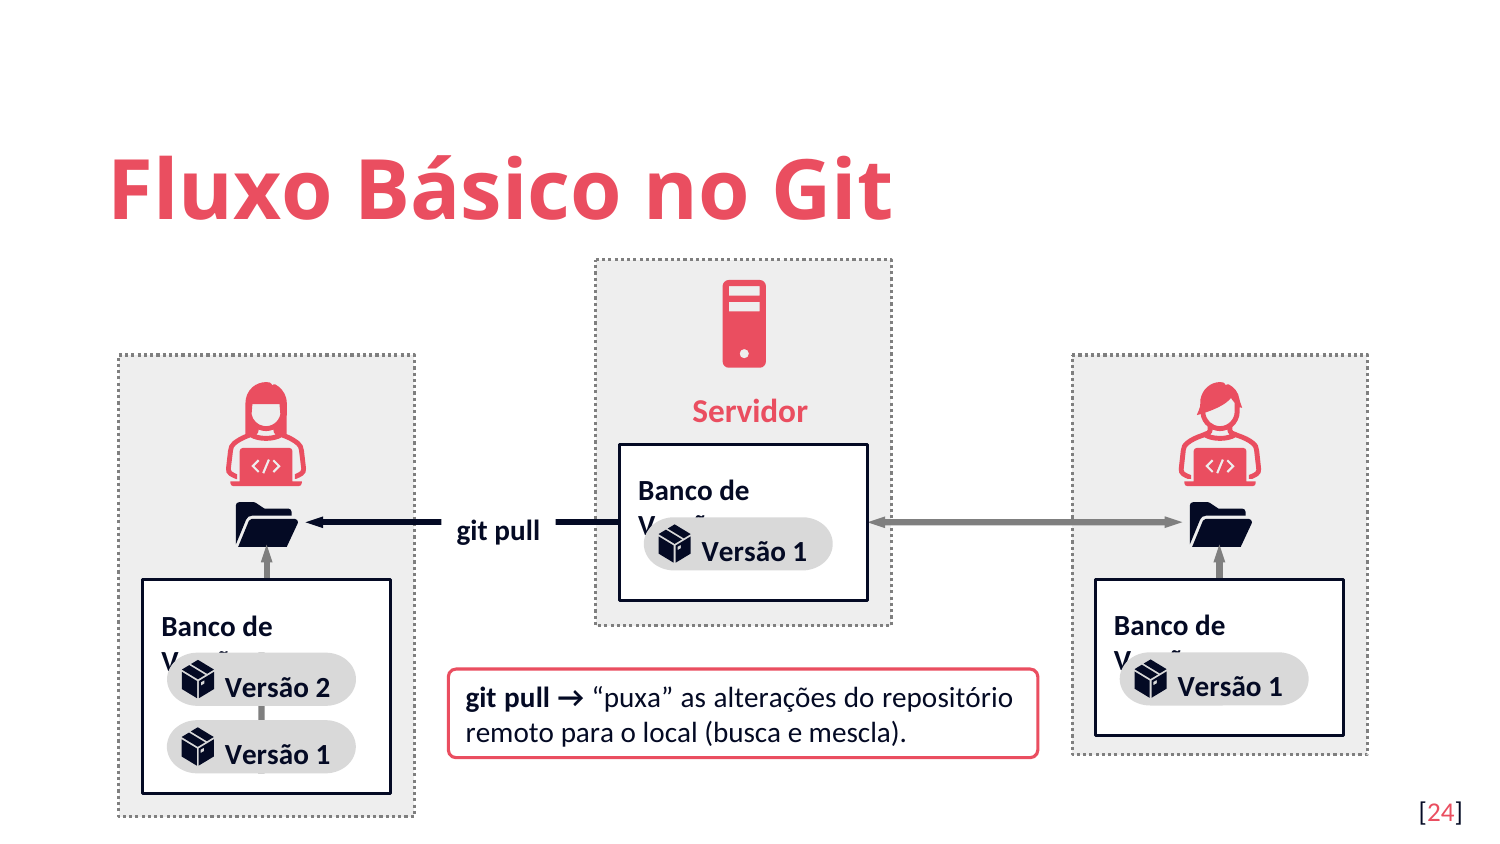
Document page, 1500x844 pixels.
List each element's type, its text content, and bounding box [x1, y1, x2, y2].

slide_number [24] [1403, 779, 1494, 844]
picture [1126, 654, 1175, 703]
picture [718, 275, 770, 372]
picture [651, 519, 699, 568]
picture [174, 722, 222, 771]
text_box [596, 260, 891, 373]
text_box [119, 355, 414, 817]
text_box Versão 1 [166, 729, 174, 764]
picture [206, 370, 326, 564]
picture [174, 655, 222, 703]
text_box Fluxo Básico no Git [92, 106, 1404, 245]
text_box Banco de Versões [146, 592, 391, 646]
text_box Versão 1 [184, 720, 356, 774]
text_box [596, 423, 891, 626]
text_box Versão 1 [1119, 662, 1126, 696]
text_box Servidor [596, 373, 892, 423]
text_box Versão 2 [167, 662, 174, 697]
picture [1160, 370, 1280, 564]
text_box git pull [441, 496, 556, 550]
text_box Versão 2 [183, 652, 356, 706]
text_box Versão 1 [1137, 652, 1309, 706]
text_box git pull → “puxa” as alterações do repositório remoto para o local (busca e mescla). [448, 669, 1038, 758]
text_box Banco de Versões [1099, 591, 1344, 645]
text_box Versão 1 [661, 517, 833, 571]
text_box [1072, 355, 1367, 755]
text_box Versão 1 [643, 526, 651, 562]
text_box Banco de Versões [623, 456, 868, 510]
